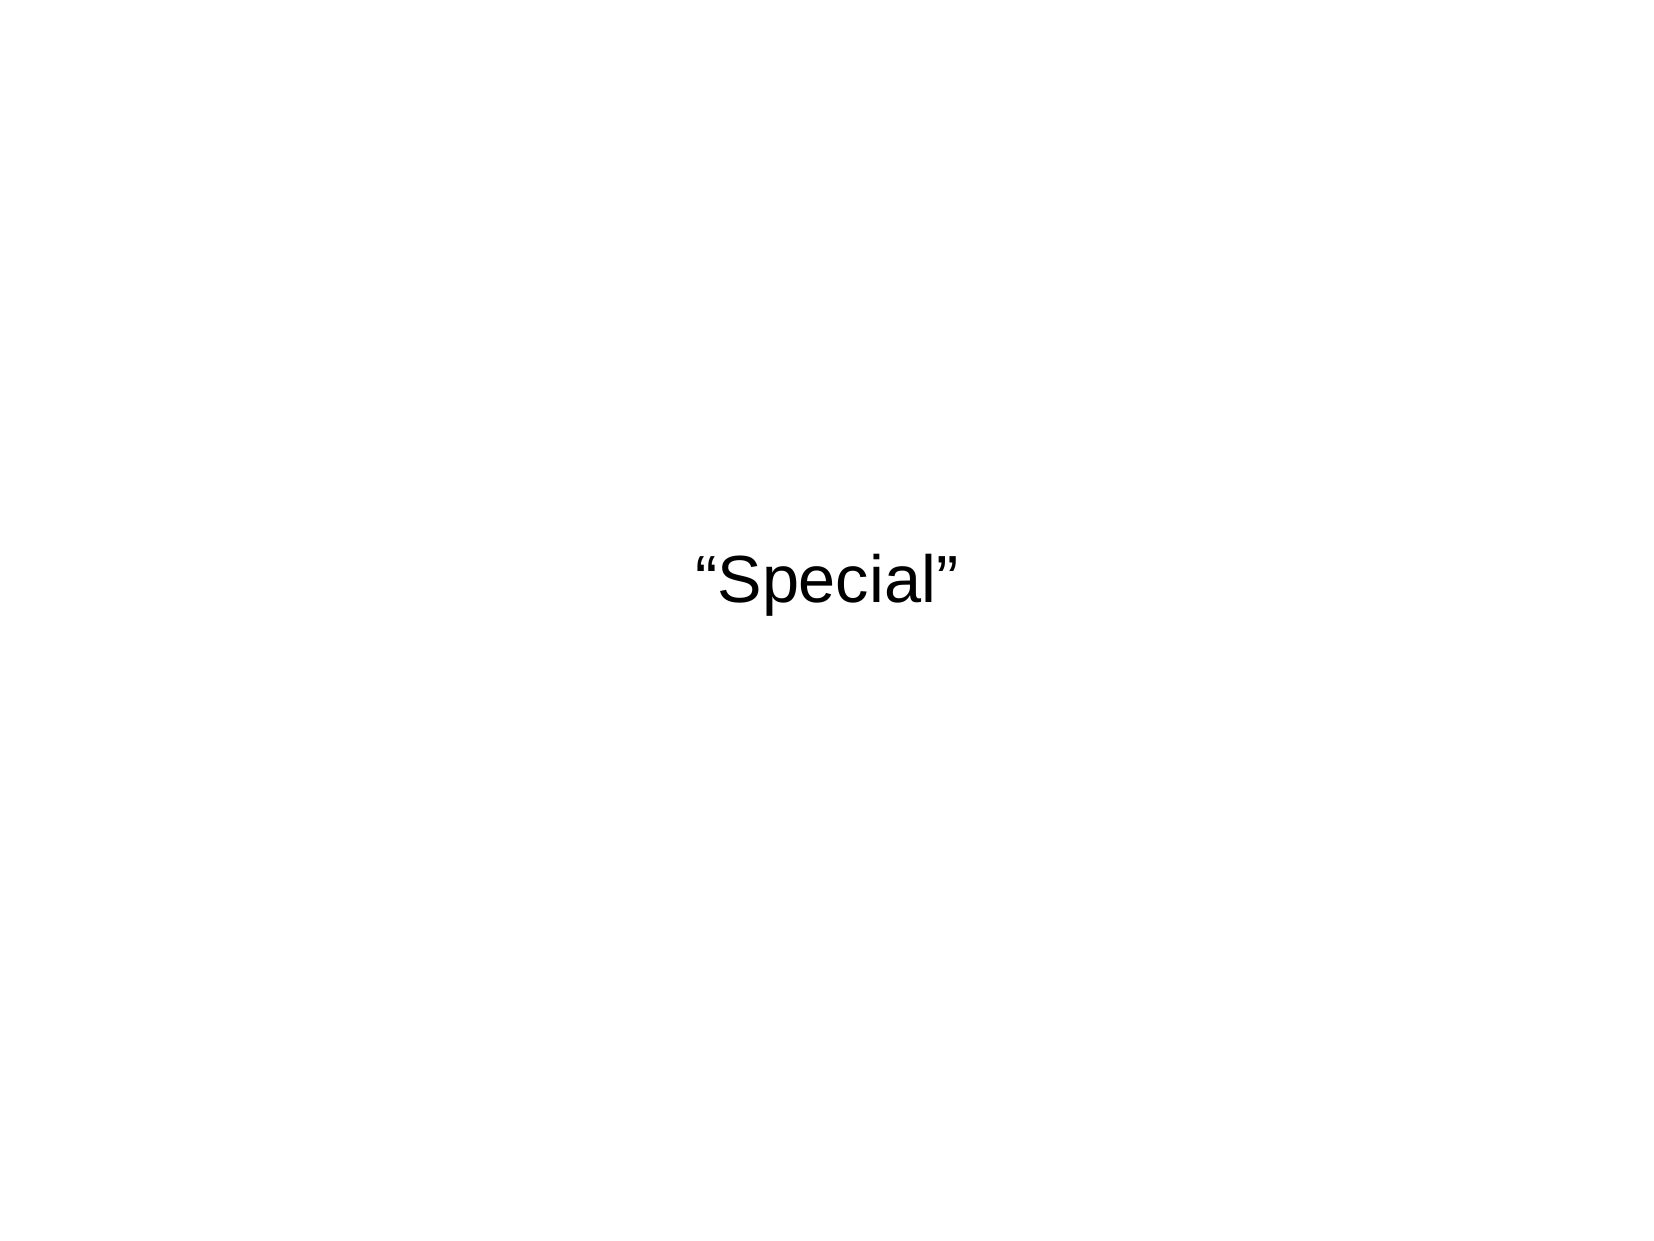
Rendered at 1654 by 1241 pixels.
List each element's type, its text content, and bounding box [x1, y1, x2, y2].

subtitle “Special” [82, 49, 1571, 1109]
